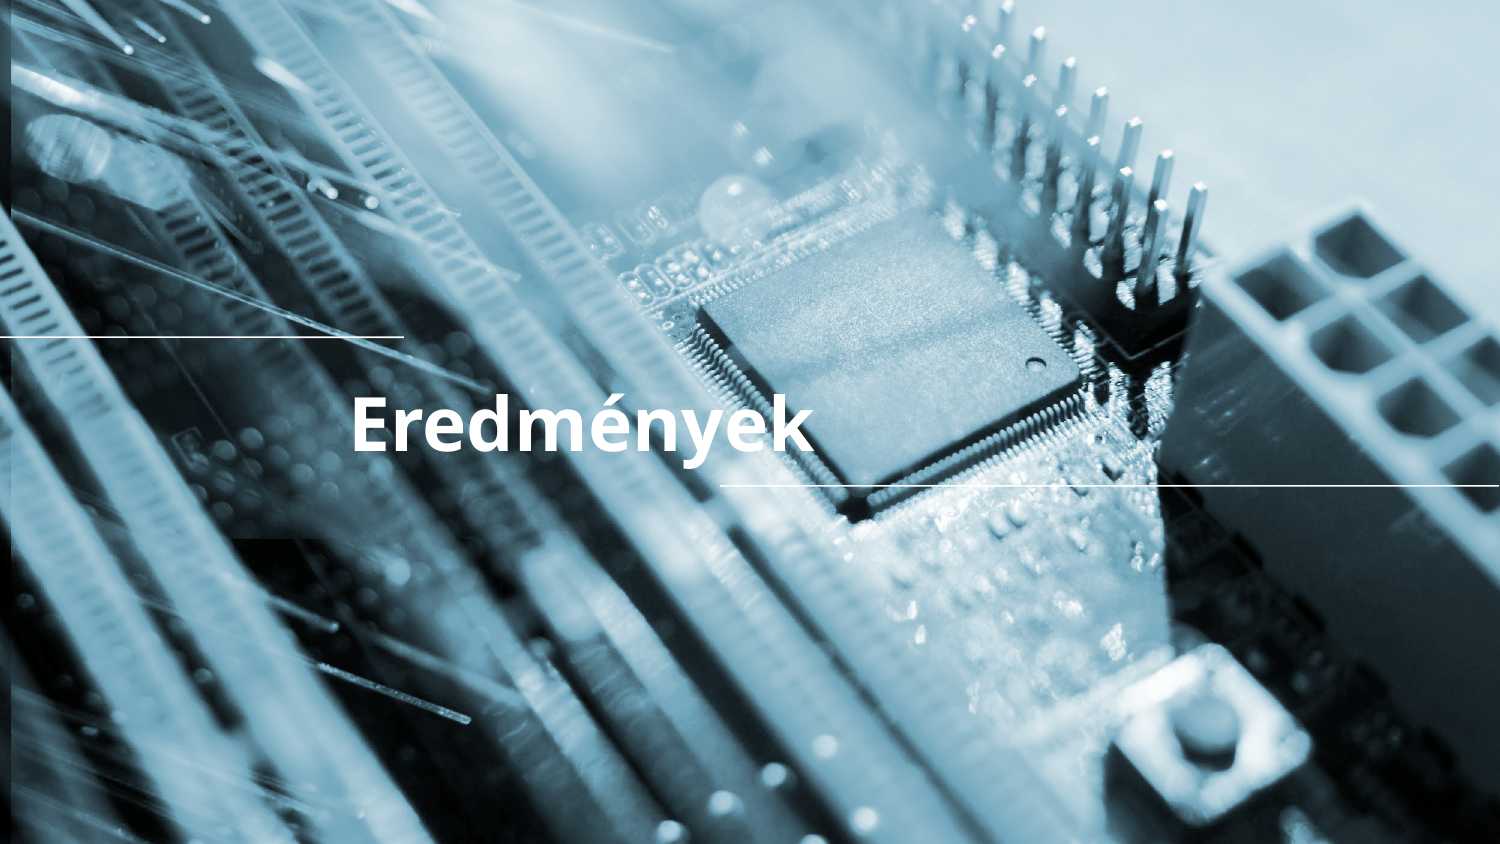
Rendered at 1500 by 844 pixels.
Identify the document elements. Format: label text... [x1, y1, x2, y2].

picture [0, 0, 1500, 844]
title Eredmények [333, 264, 1186, 580]
